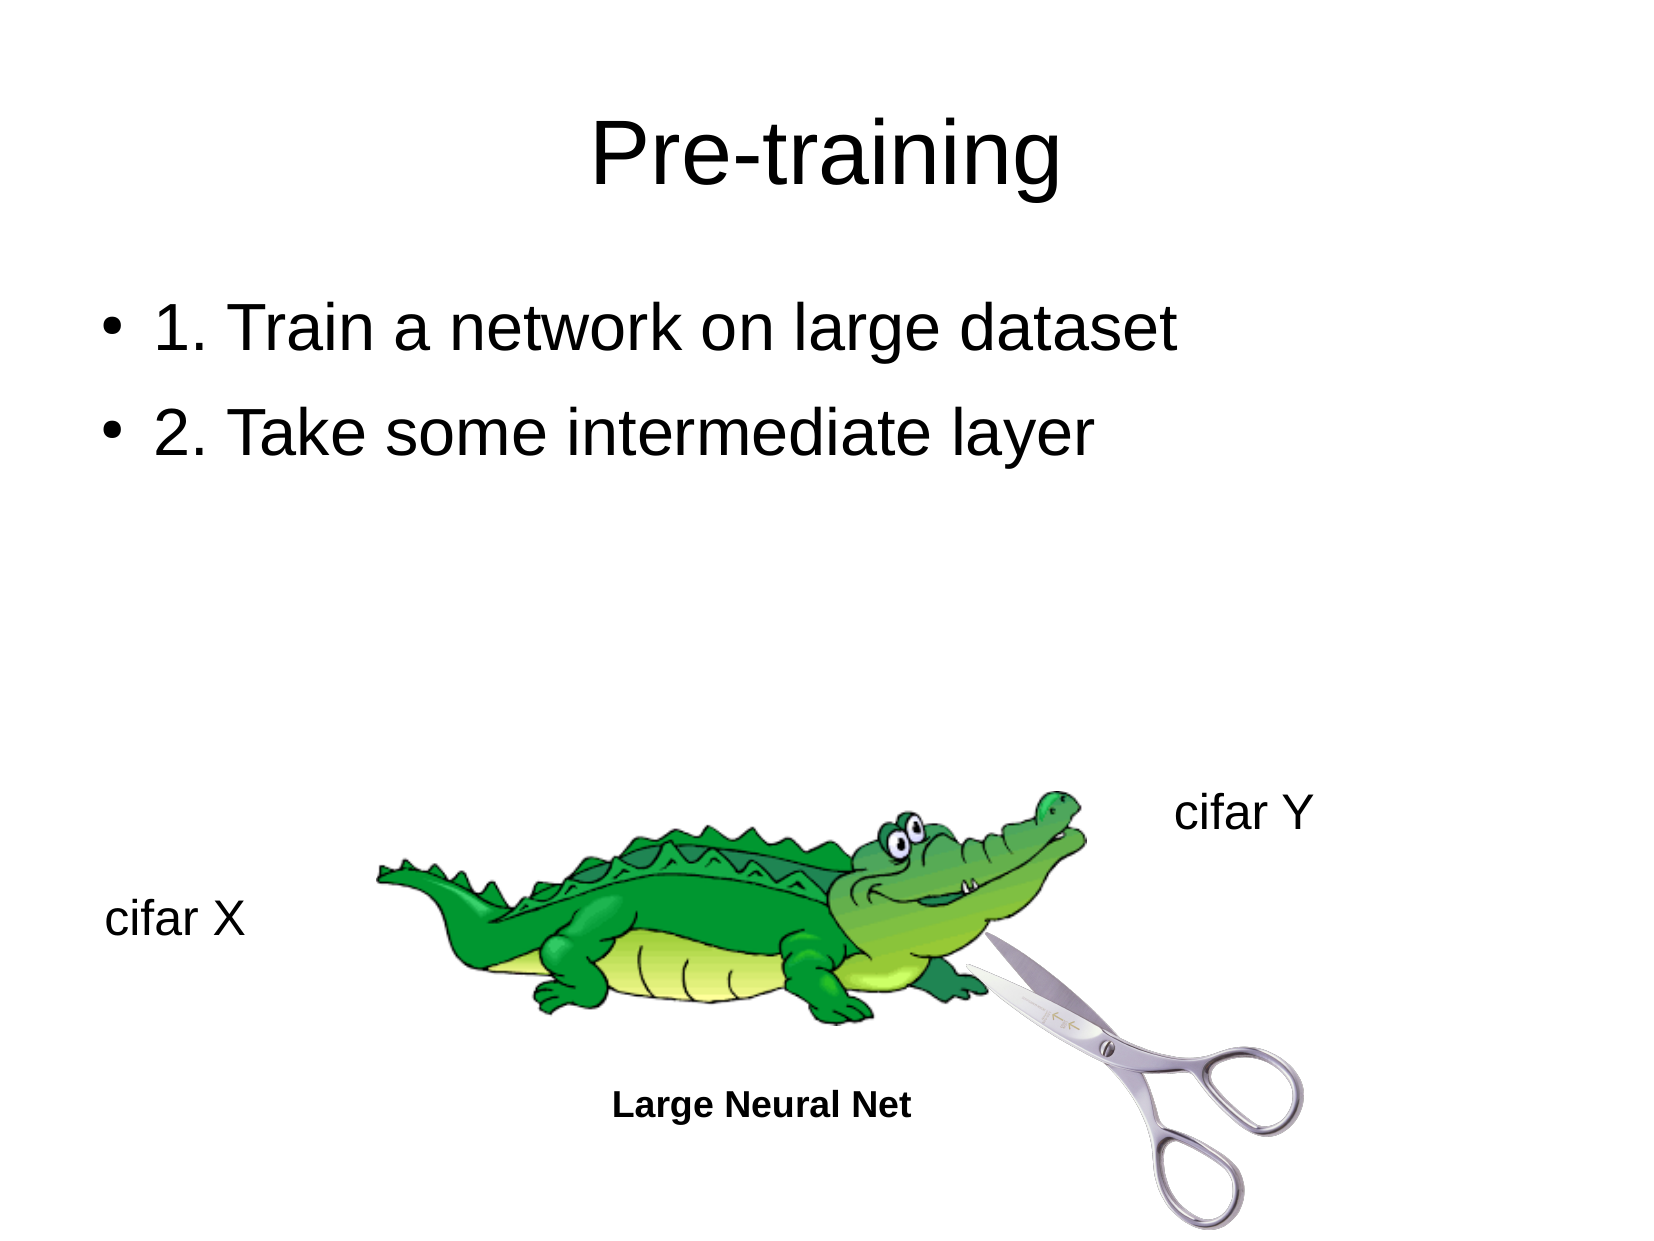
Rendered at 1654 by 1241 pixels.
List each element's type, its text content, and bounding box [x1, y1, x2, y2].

title Pre-training [82, 49, 1571, 257]
text_box Large Neural Net [597, 1076, 927, 1133]
text_box cifar Y [1094, 760, 1395, 864]
text_box cifar X [25, 866, 326, 970]
list 1. Train a network on large dataset 2. Take some intermediate layer [82, 290, 1571, 1010]
picture [376, 791, 1304, 1230]
